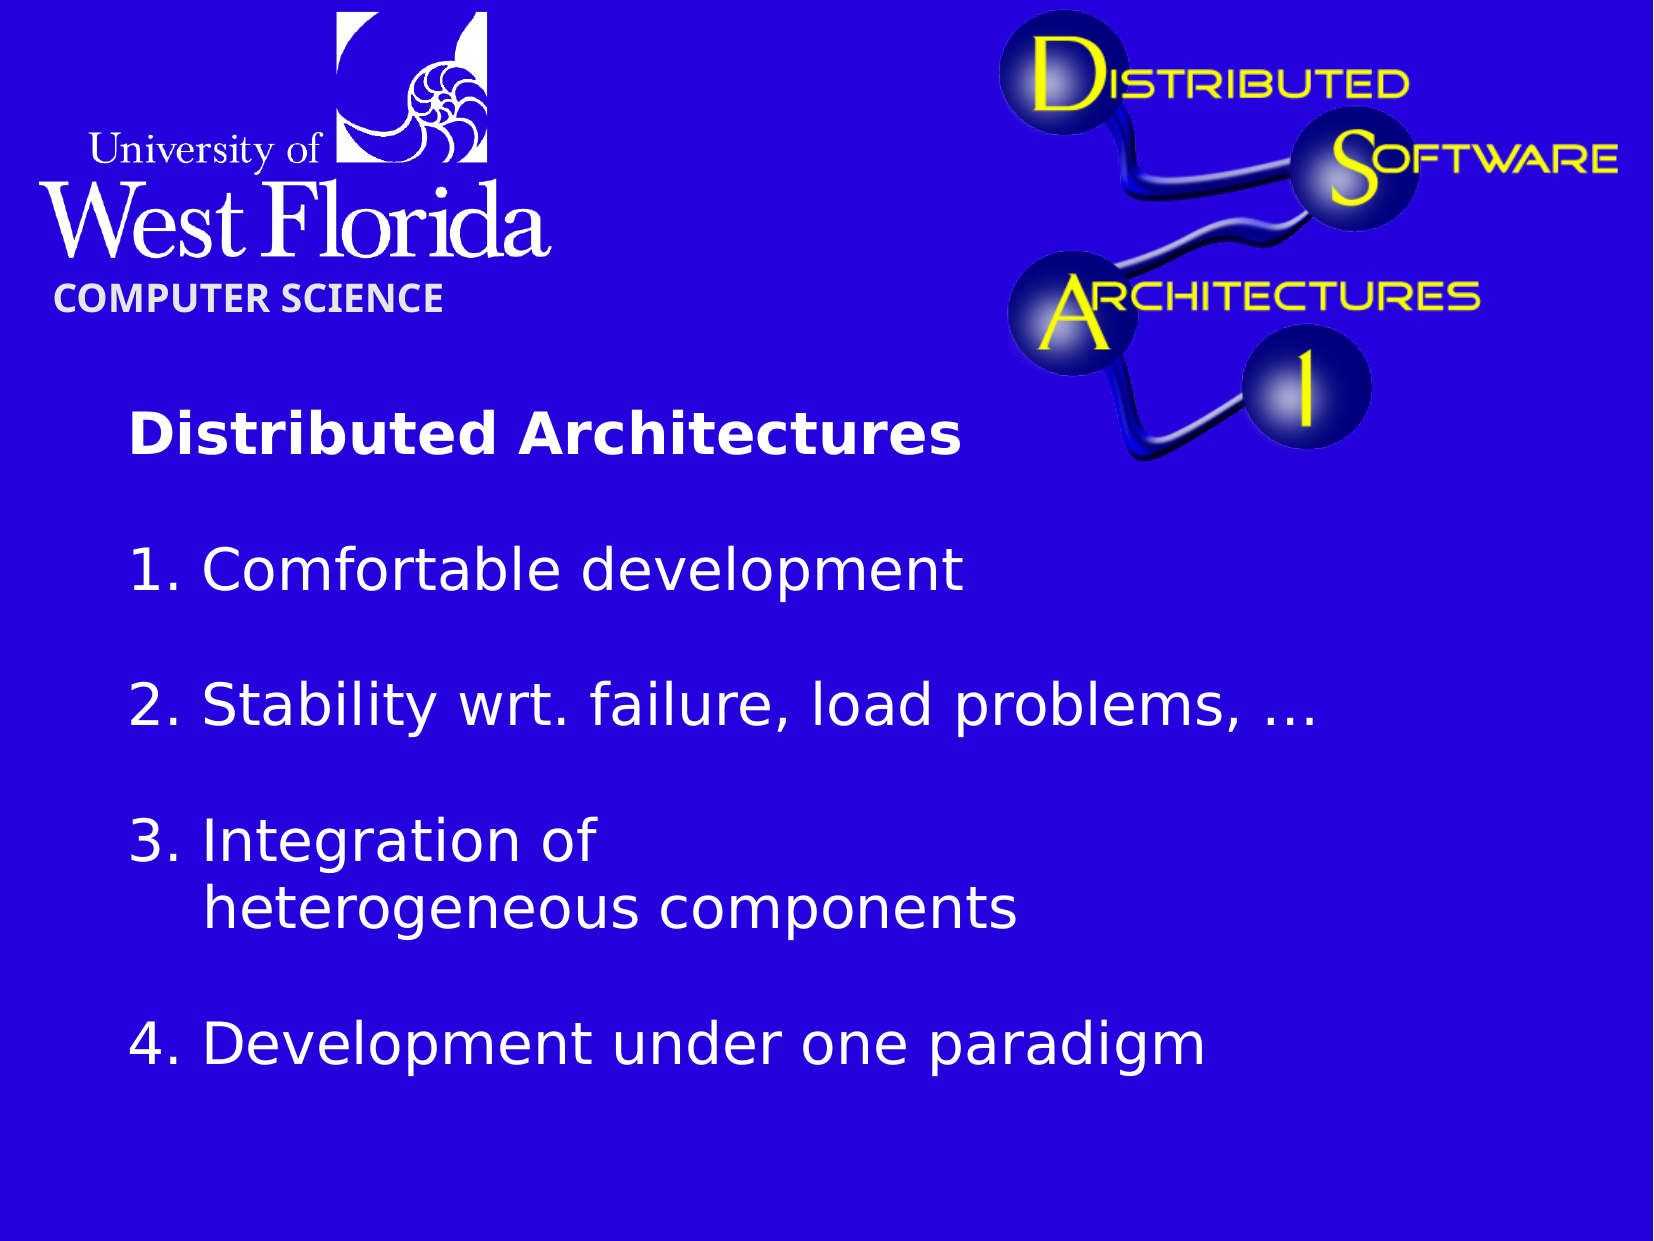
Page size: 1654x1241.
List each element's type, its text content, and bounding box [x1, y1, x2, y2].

text_box COMPUTER SCIENCE [37, 262, 563, 334]
text_box Distributed Architectures 1. Comfortable development 2. Stability wrt. failure, load problems, … 3. Integration of heterogeneous components 4. Development under one paradigm [112, 393, 1613, 1086]
picture [37, 0, 559, 262]
picture [910, 0, 1653, 506]
